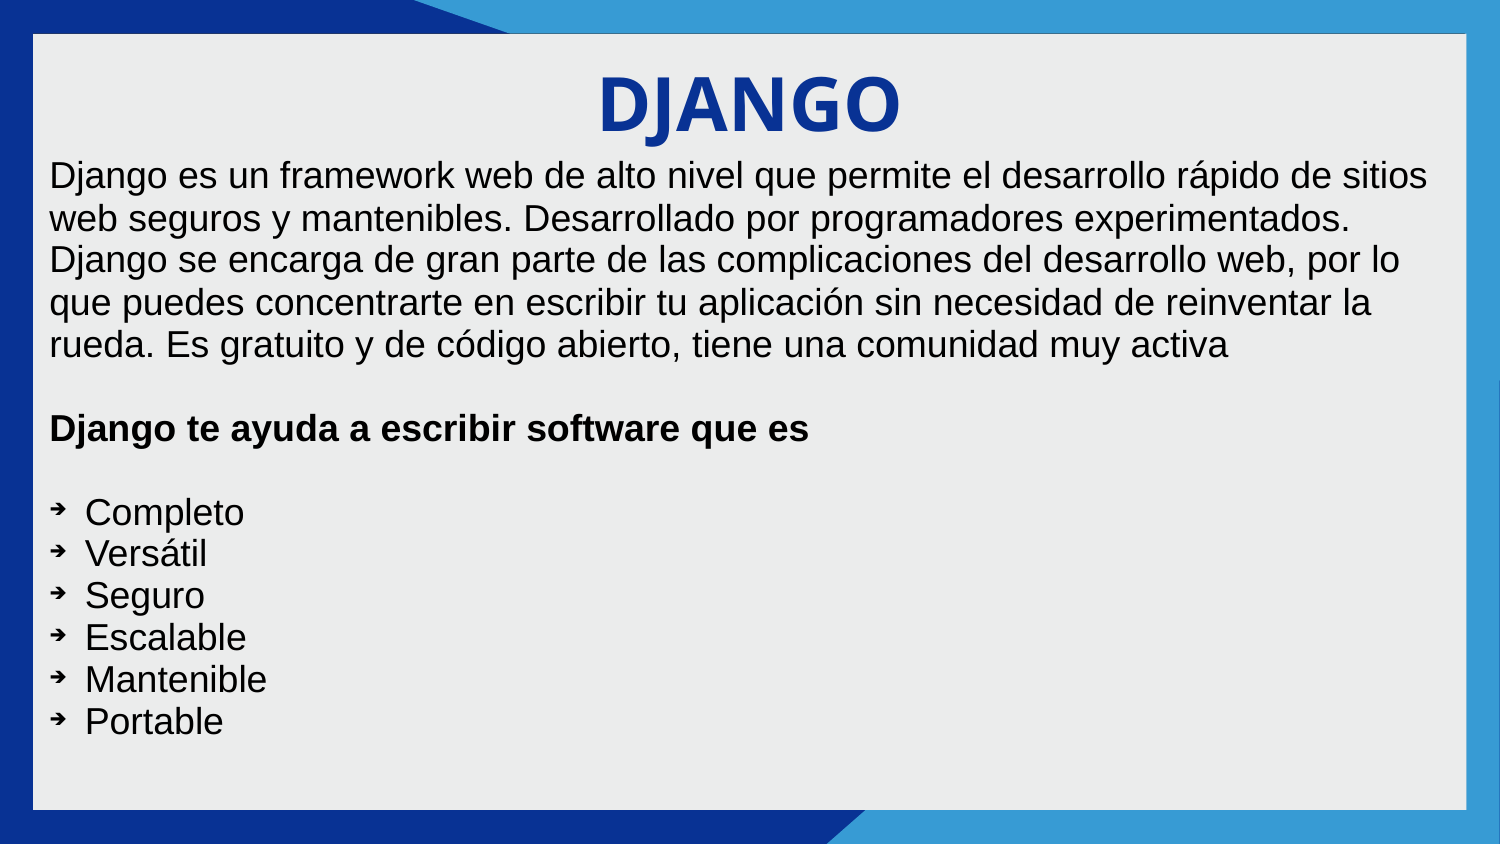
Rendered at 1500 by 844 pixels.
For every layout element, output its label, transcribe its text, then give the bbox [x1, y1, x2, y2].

title DJANGO [34, 36, 1466, 178]
text_box Django es un framework web de alto nivel que permite el desarrollo rápido de sitios web seguros y mantenibles. Desarrollado por programadores experimentados. Django se encarga de gran parte de las complicaciones del desarrollo web, por lo que puedes concentrarte en escribir tu aplicación sin necesidad de reinventar la rueda. Es gratuito y de código abierto, tiene una comunidad muy activa Django te ayuda a escribir software que es Completo Versátil Seguro Escalable Mantenible Portable [34, 147, 1447, 793]
